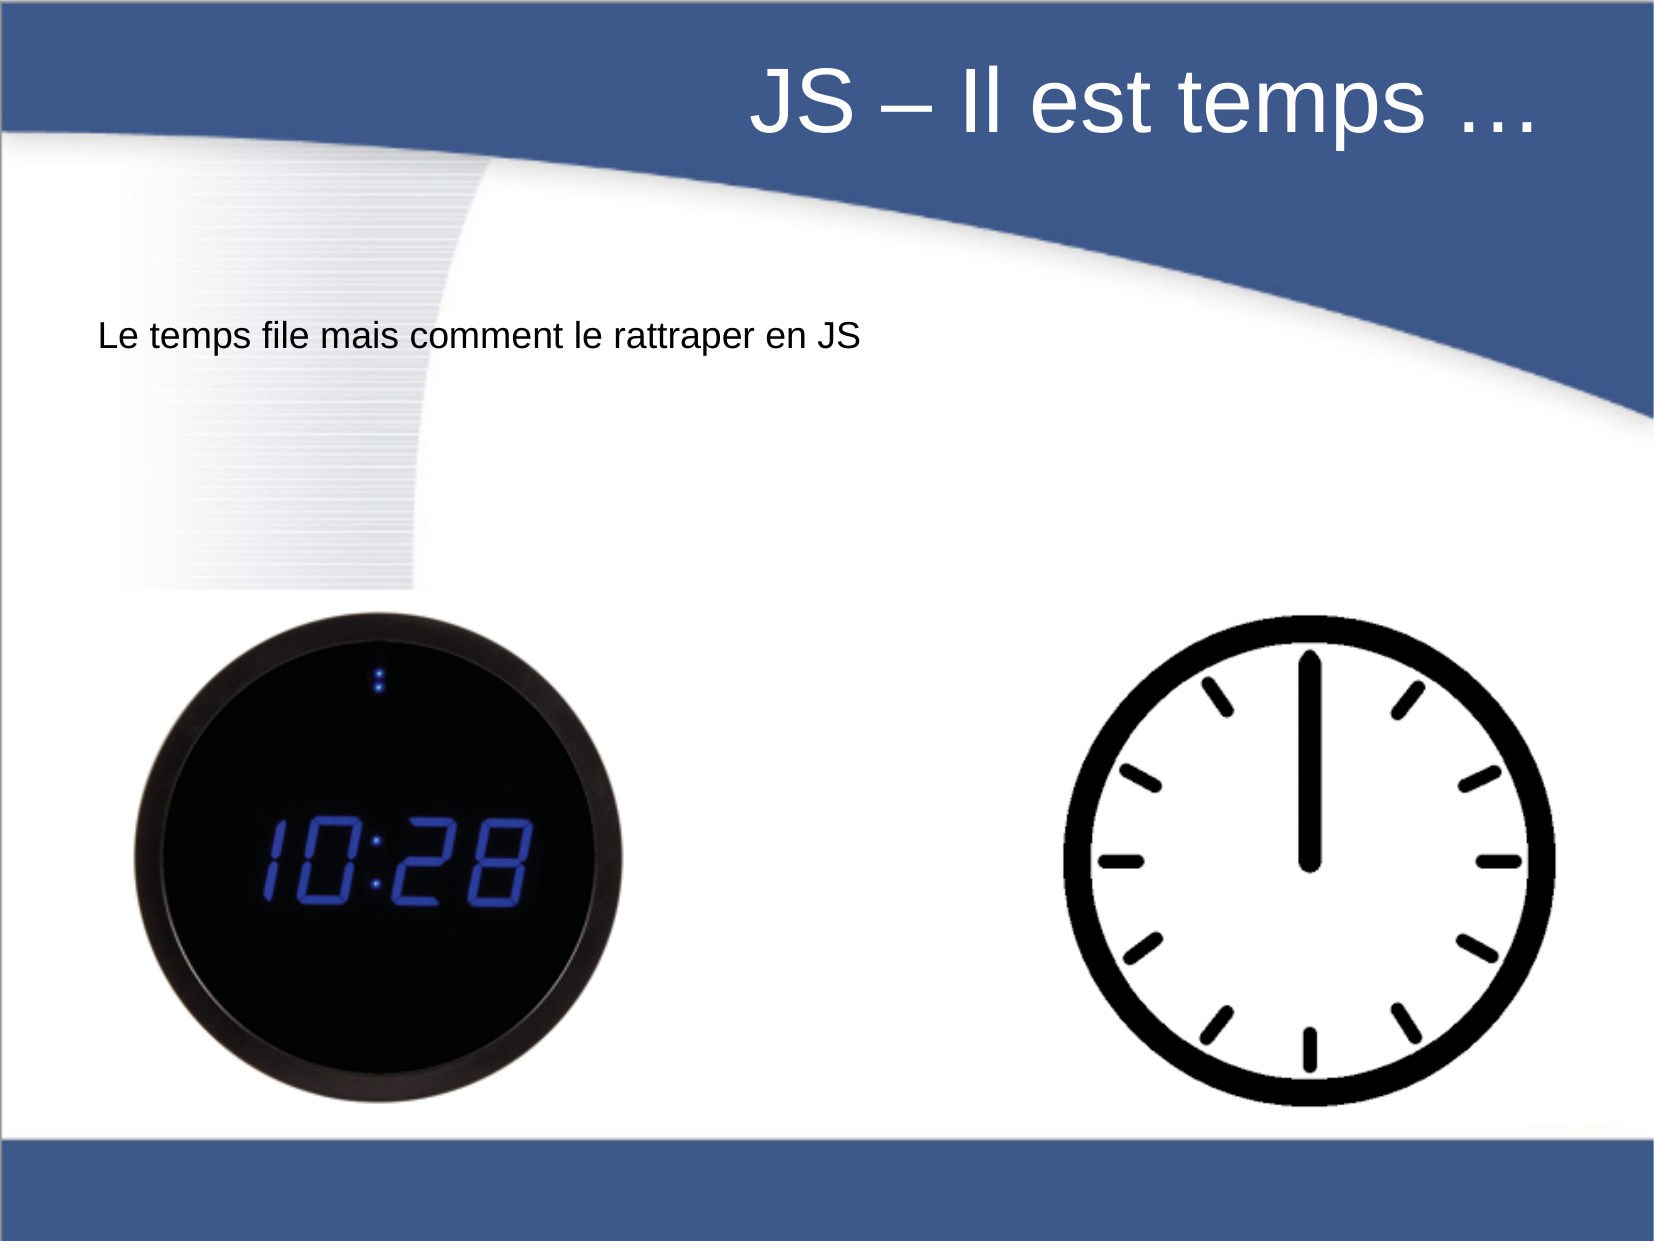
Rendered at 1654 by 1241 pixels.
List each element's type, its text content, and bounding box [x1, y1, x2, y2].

text_box Le temps file mais comment le rattraper en JS [82, 307, 1524, 364]
picture [0, 0, 1654, 1241]
title JS – Il est temps … [82, 49, 1571, 257]
